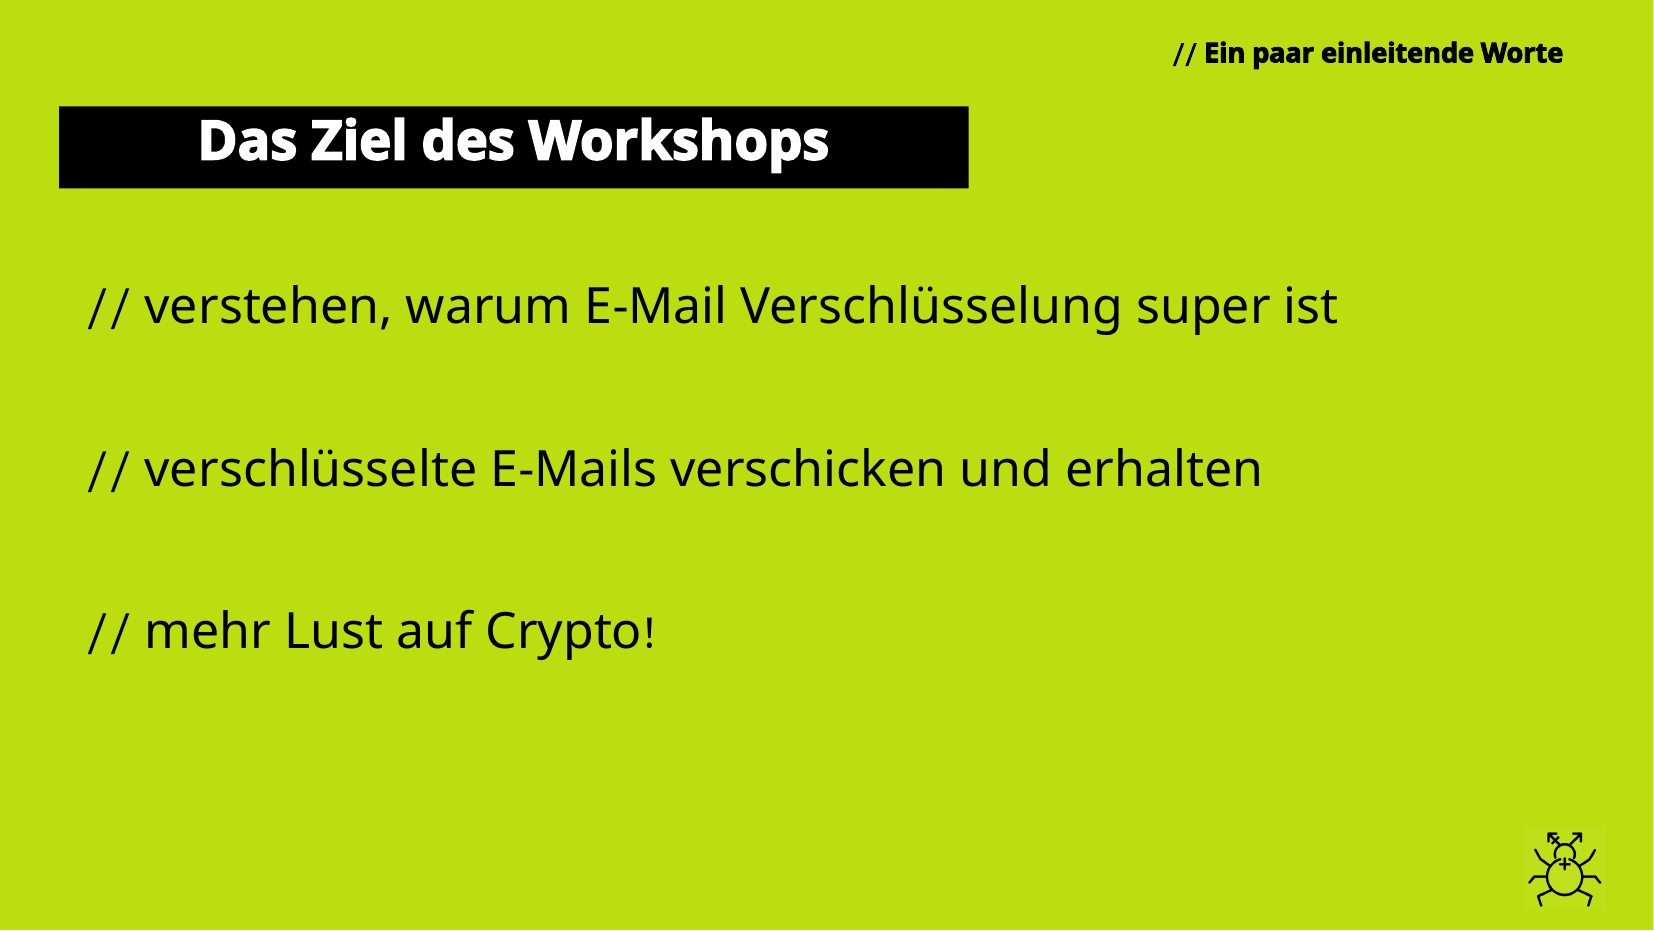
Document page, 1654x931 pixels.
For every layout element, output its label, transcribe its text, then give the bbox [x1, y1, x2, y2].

text_box // verstehen, warum E-Mail Verschlüsselung super ist // verschlüsselte E-Mails verschicken und erhalten // mehr Lust auf Crypto! [70, 259, 1571, 851]
text_box // Ein paar einleitende Worte [1157, 24, 1630, 83]
picture [1523, 826, 1607, 910]
title Das Ziel des Workshops [59, 106, 969, 189]
